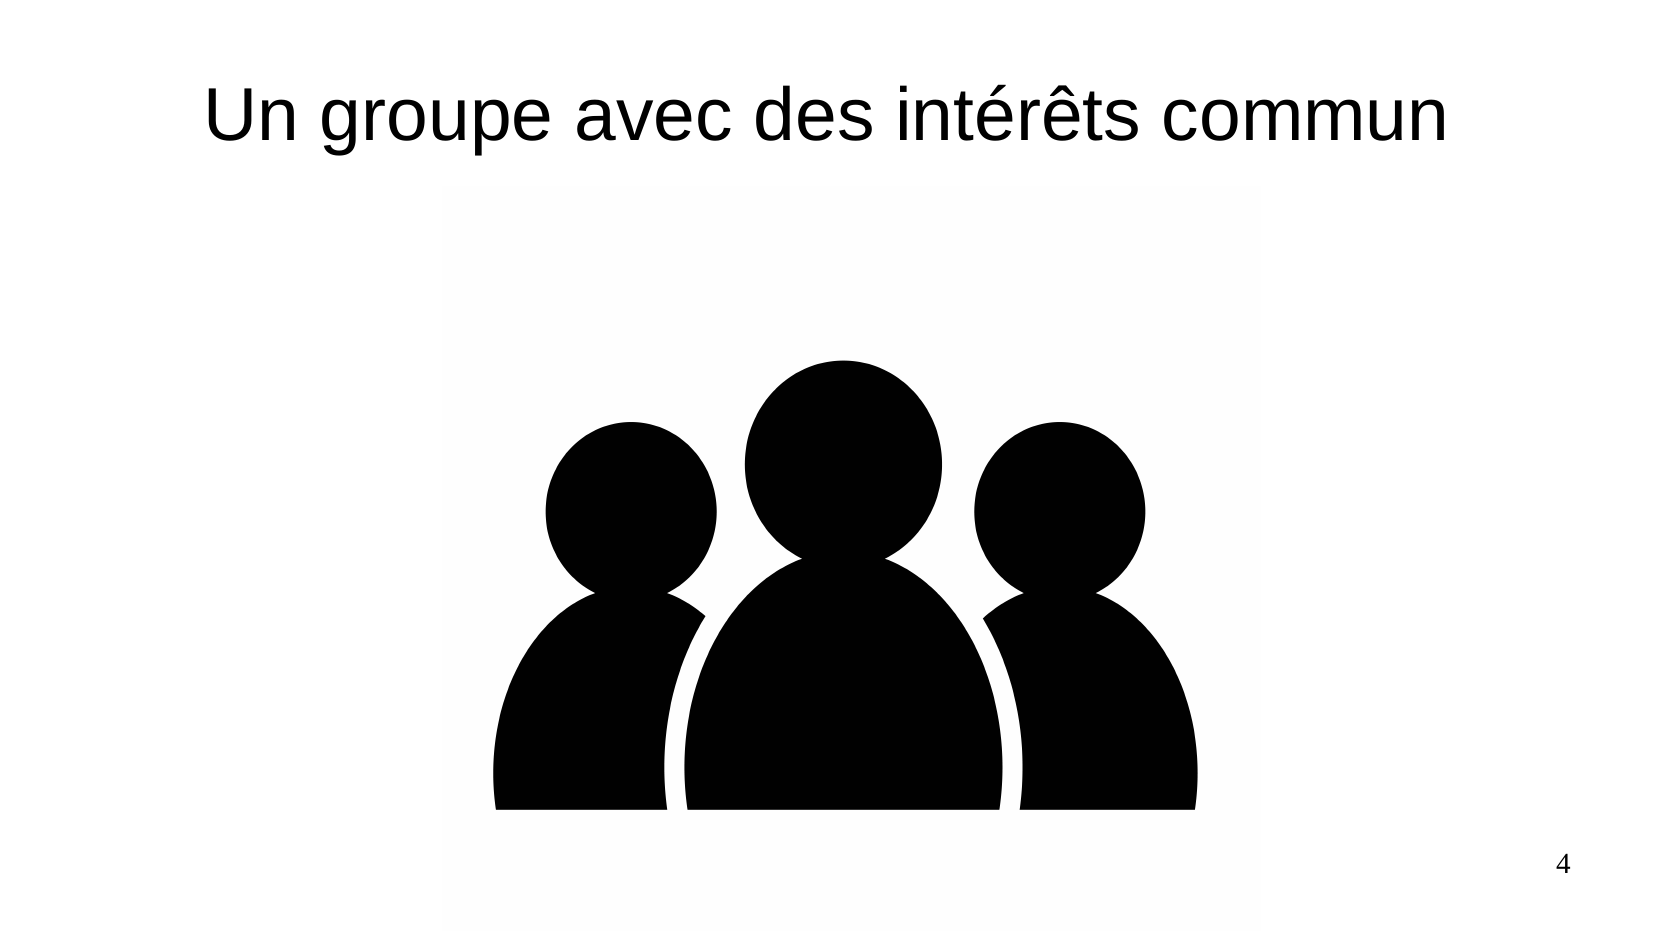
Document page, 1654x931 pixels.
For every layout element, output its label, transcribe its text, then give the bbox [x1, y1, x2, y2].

title Un groupe avec des intérêts commun [82, 37, 1571, 193]
picture [442, 186, 1261, 931]
